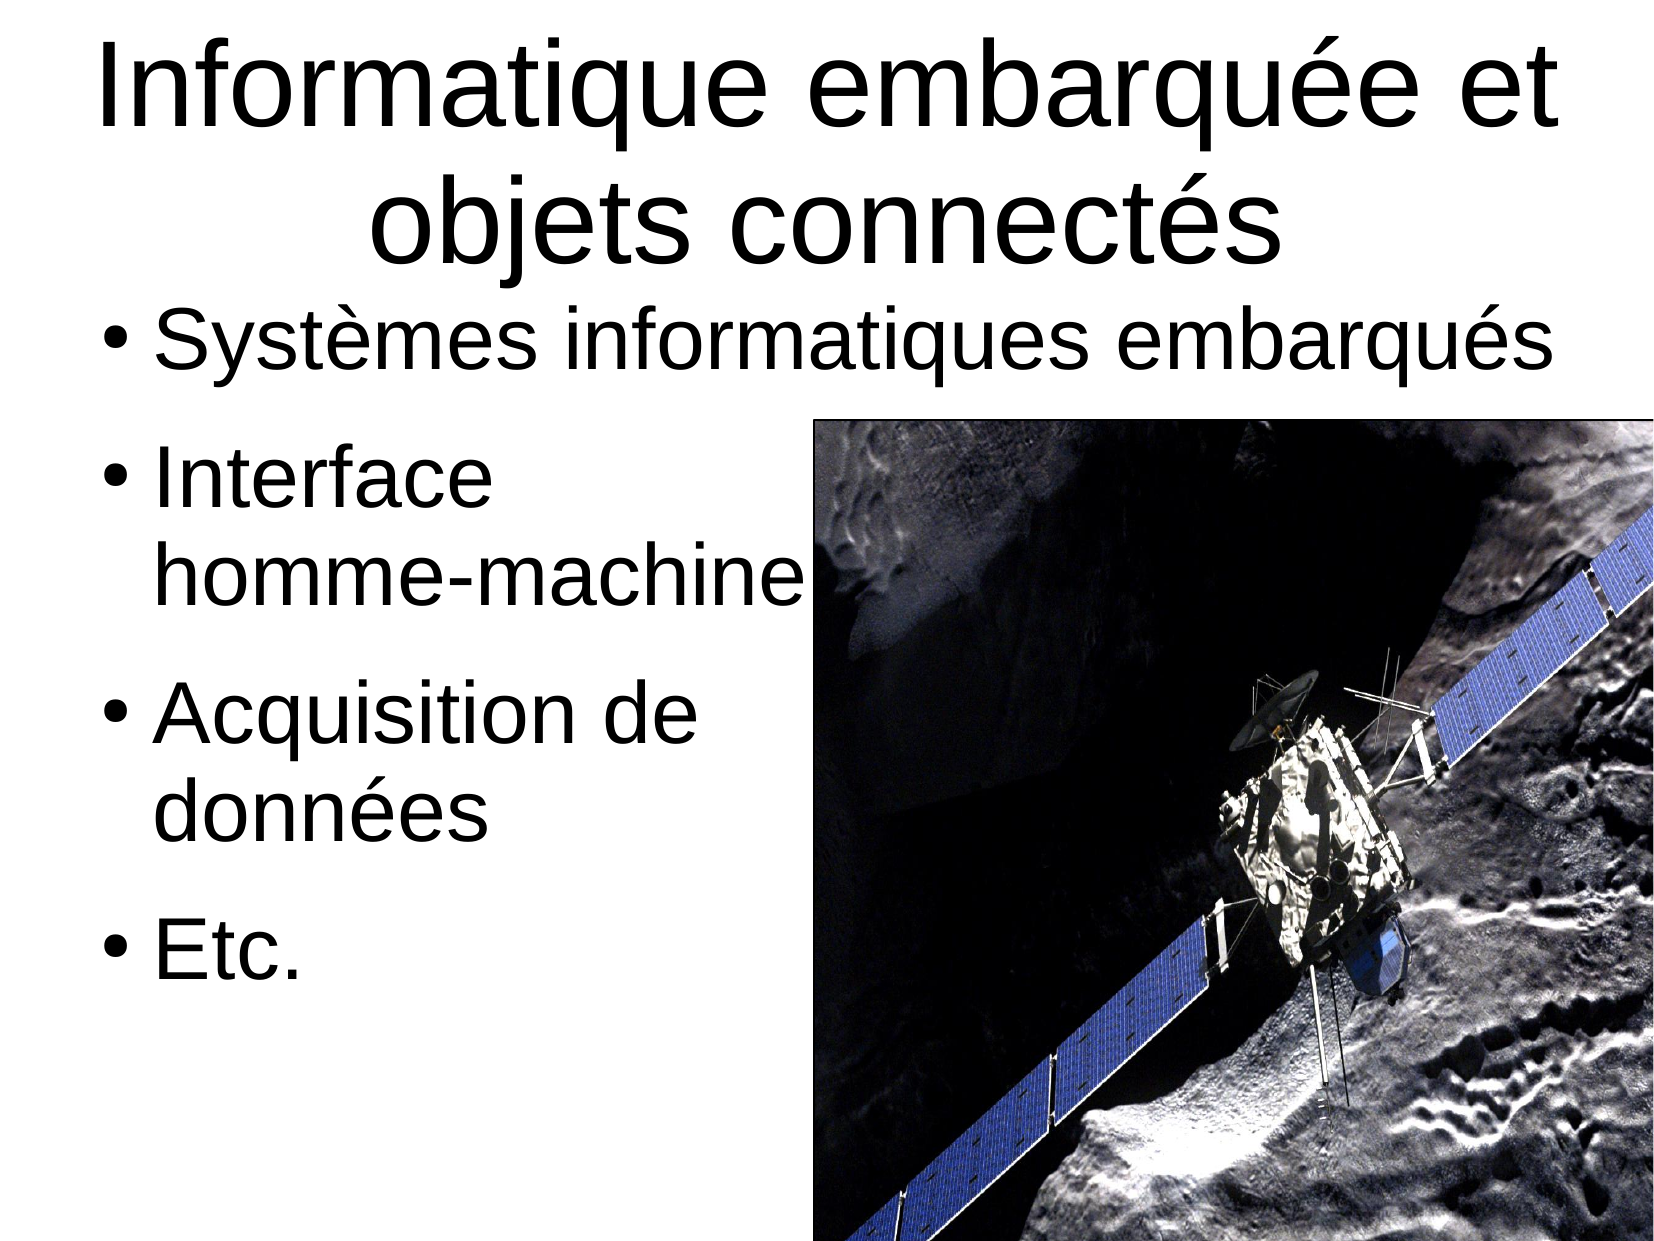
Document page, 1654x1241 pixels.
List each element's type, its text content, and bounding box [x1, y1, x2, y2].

picture [814, 421, 1654, 1241]
title Informatique embarquée et objets connectés [82, 0, 1571, 290]
list Systèmes informatiques embarqués Interface homme-machine Acquisition de données Etc. [82, 290, 1571, 1010]
